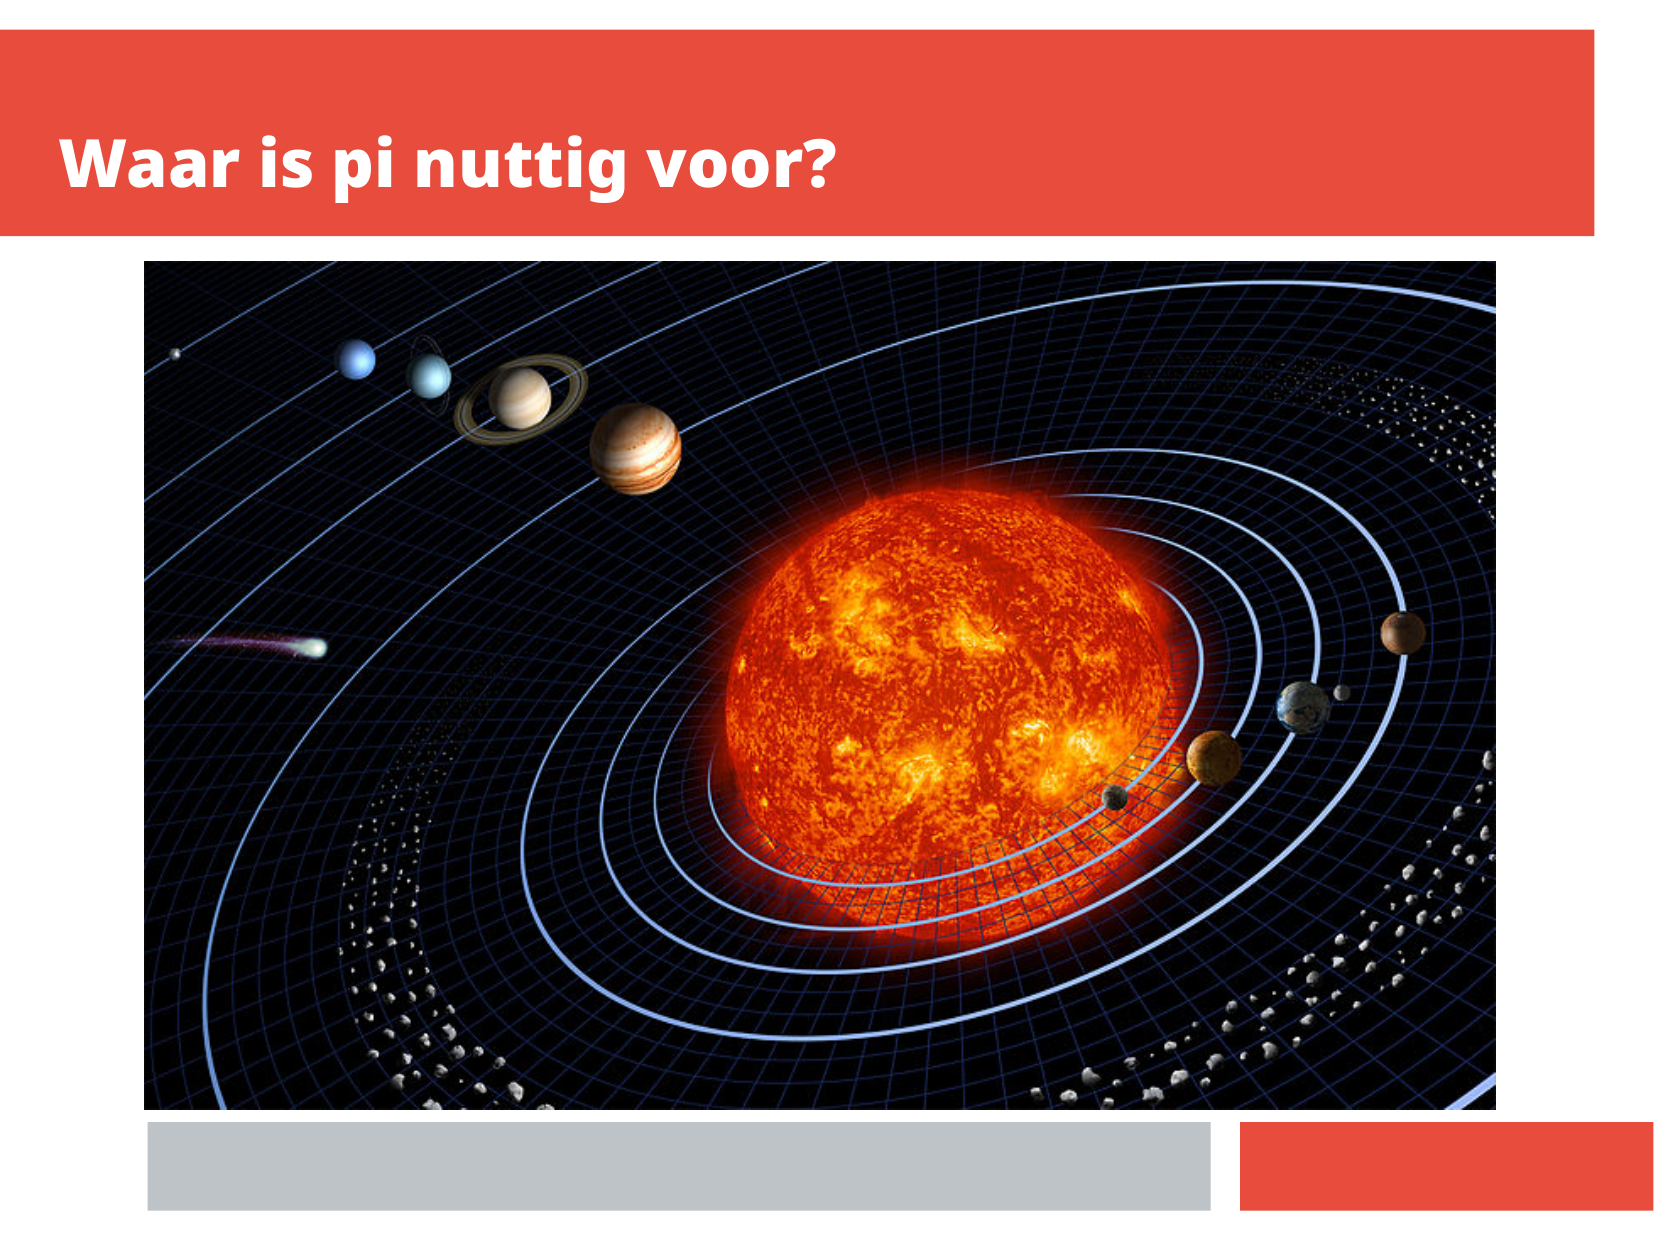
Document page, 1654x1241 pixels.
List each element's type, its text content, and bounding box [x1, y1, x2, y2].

picture [144, 261, 1496, 1110]
title Waar is pi nuttig voor? [59, 59, 1595, 207]
